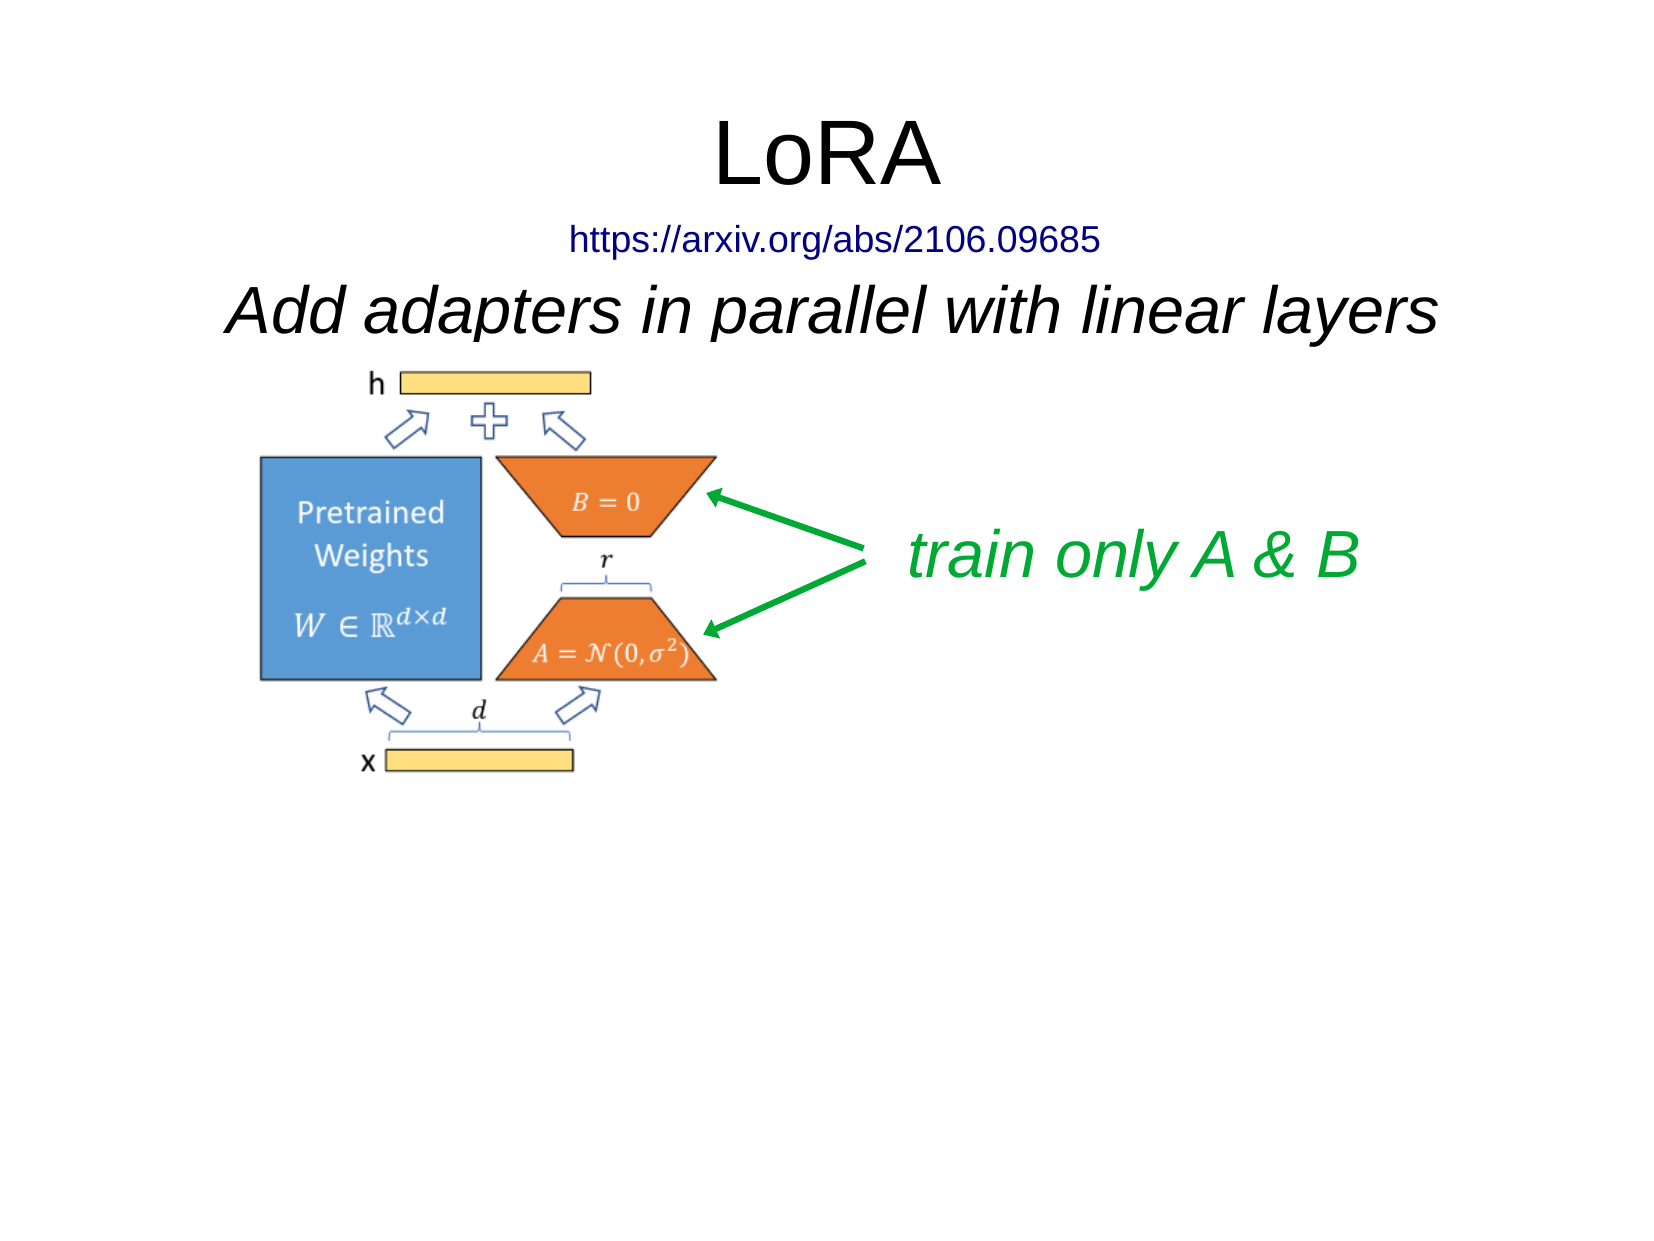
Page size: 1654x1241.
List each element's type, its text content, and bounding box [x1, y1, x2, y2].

subtitle Add adapters in parallel with linear layers [90, 246, 1579, 375]
text_box https://arxiv.org/abs/2106.09685 [554, 211, 1116, 269]
picture [235, 342, 744, 785]
text_box train only A & B [892, 509, 1441, 749]
title LoRA [82, 49, 1571, 257]
